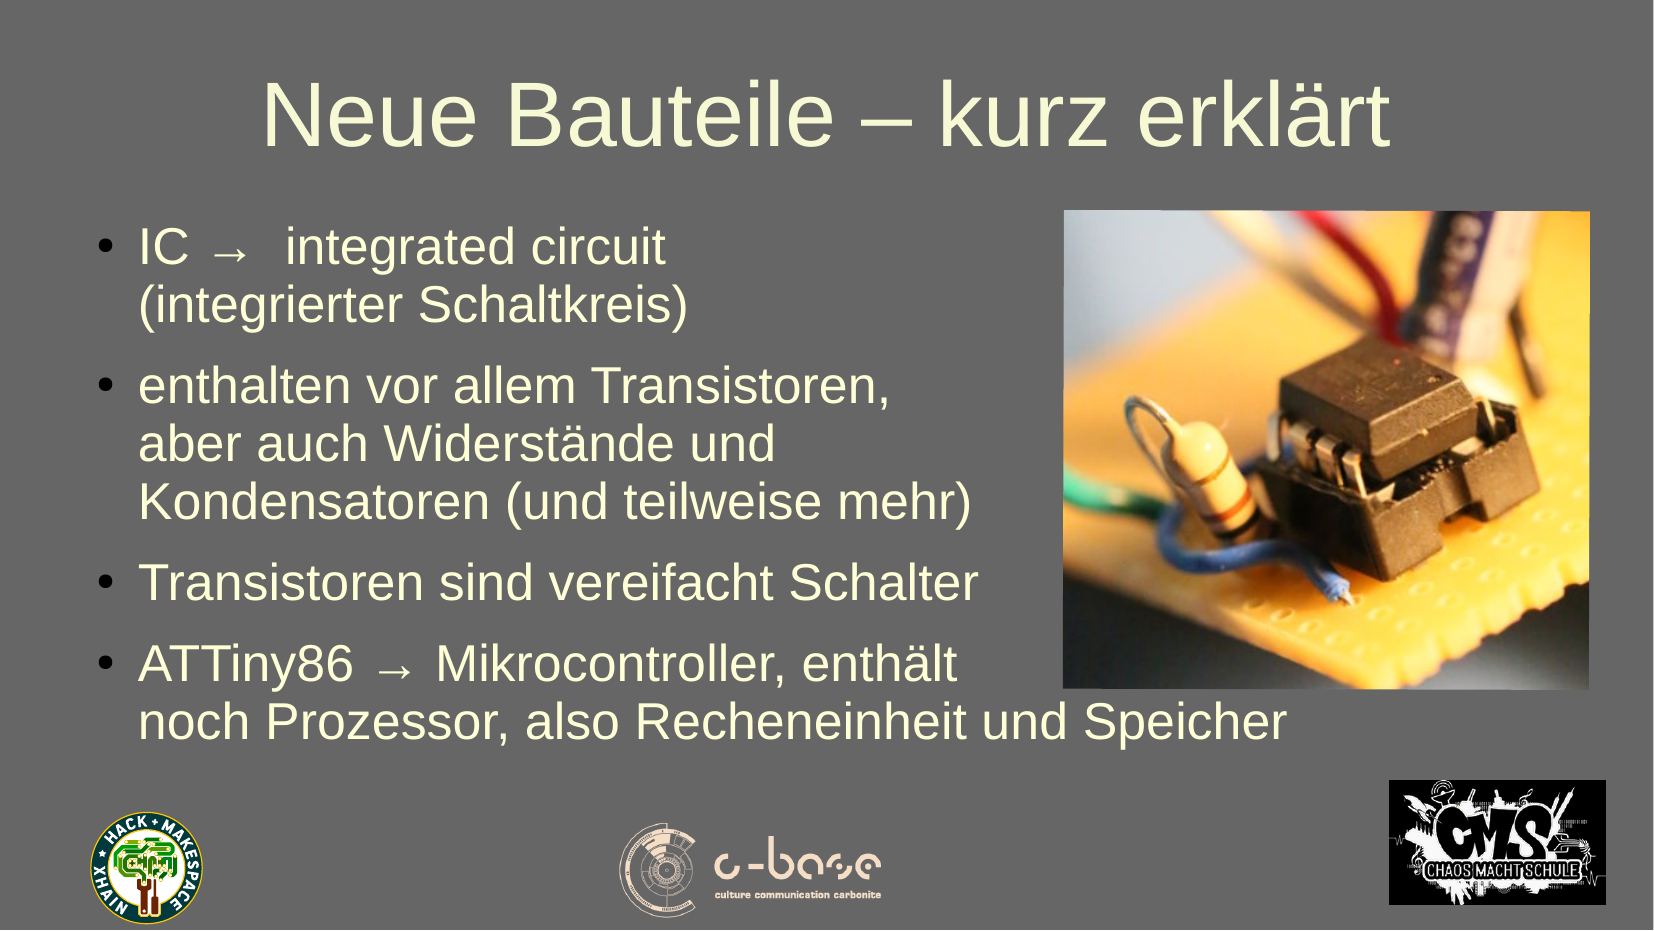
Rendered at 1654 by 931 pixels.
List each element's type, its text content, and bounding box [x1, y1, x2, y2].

list IC → integrated circuit (integrierter Schaltkreis) enthalten vor allem Transistoren, aber auch Widerstände und Kondensatoren (und teilweise mehr) Transistoren sind vereifacht Schalter ATTiny86 → Mikrocontroller, enthält noch Prozessor, also Recheneinheit und Speicher [82, 217, 1571, 758]
picture [609, 809, 897, 931]
title Neue Bauteile – kurz erklärt [82, 37, 1571, 193]
picture [1063, 210, 1591, 690]
picture [1389, 780, 1606, 905]
